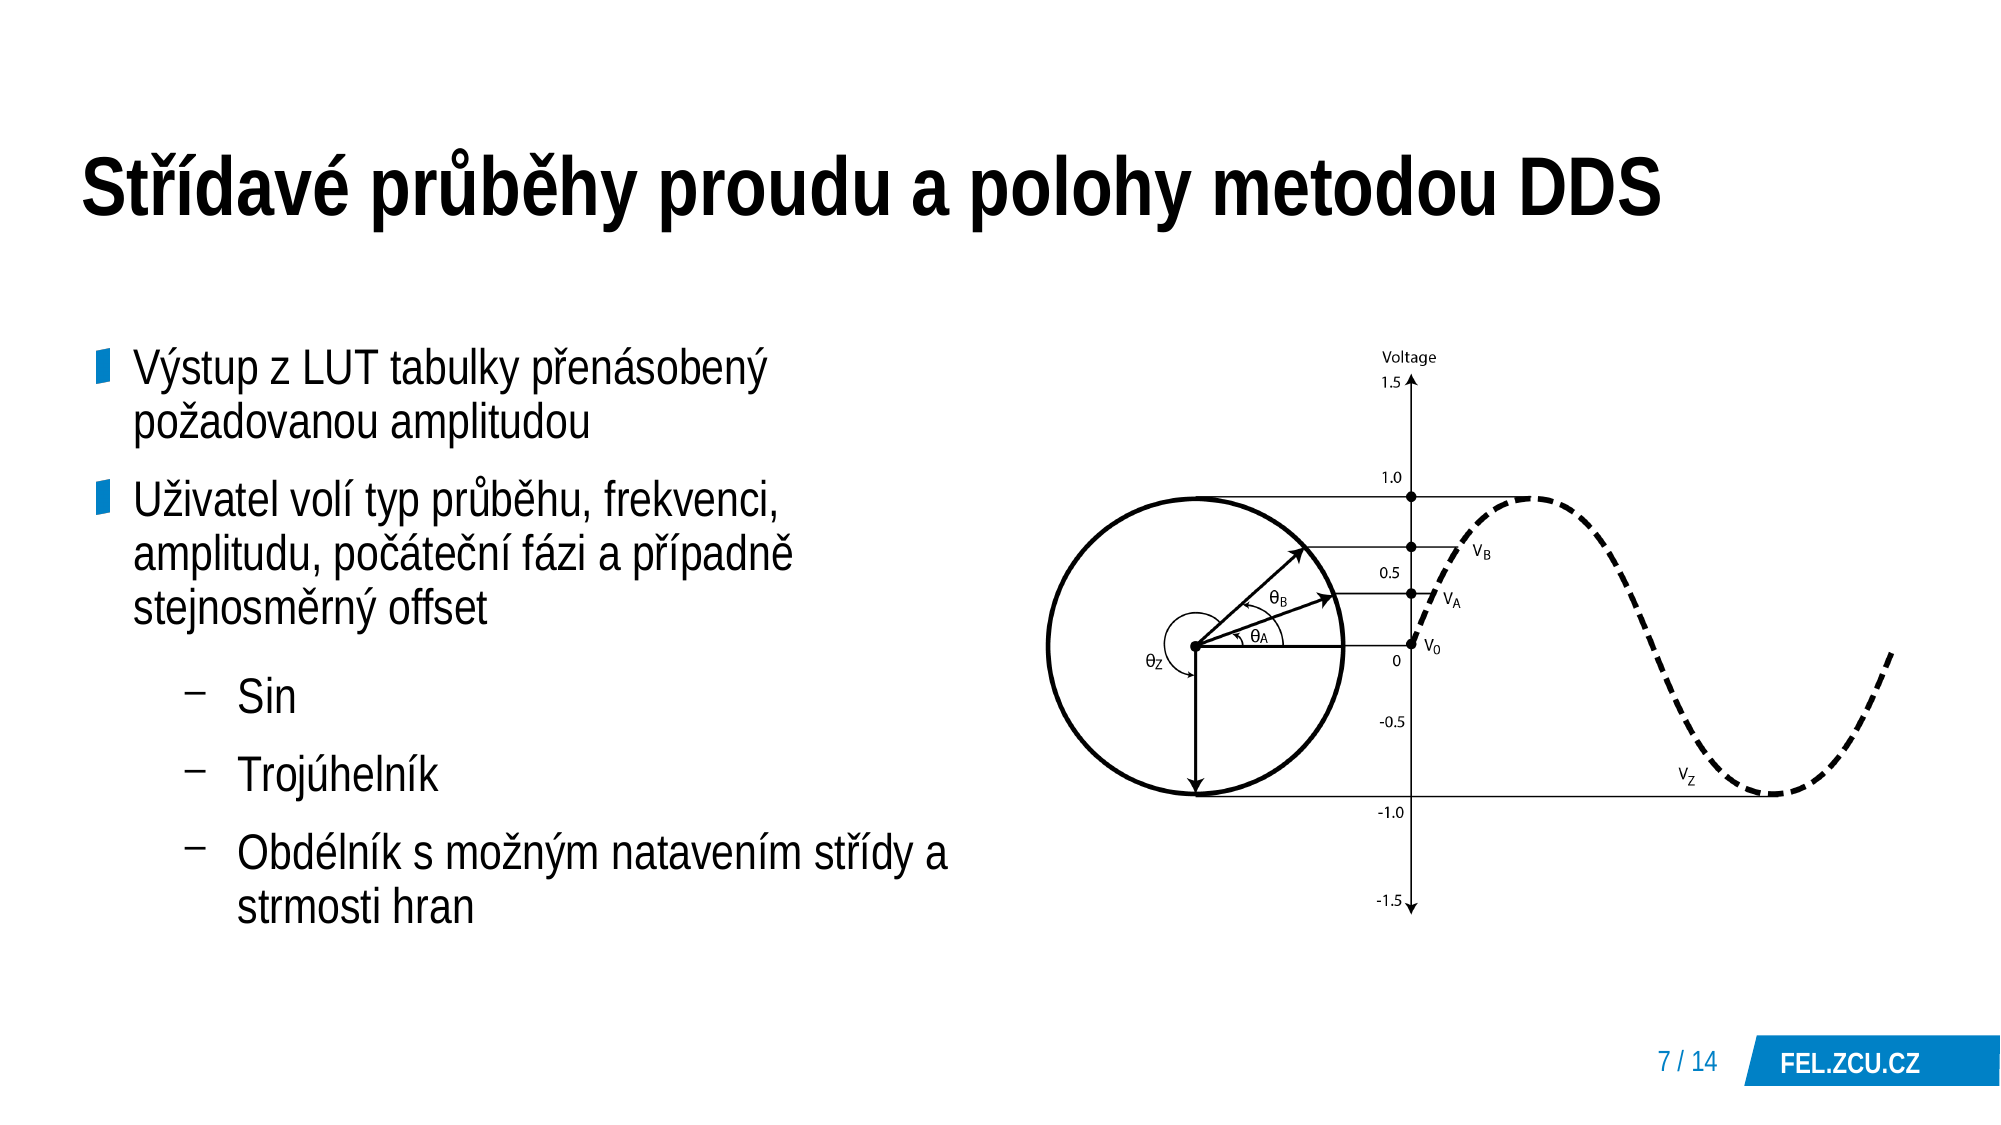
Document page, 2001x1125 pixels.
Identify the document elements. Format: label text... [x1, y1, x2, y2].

list Výstup z LUT tabulky přenásobený požadovanou amplitudou Uživatel volí typ průběhu, frekvenci, amplitudu, počáteční fázi a případně stejnosměrný offset Sin Trojúhelník Obdélník s možným natavením střídy a strmosti hran [81, 334, 978, 1093]
picture [1022, 335, 1918, 930]
title Střídavé průběhy proudu a polohy metodou DDS [81, 146, 1918, 234]
slide_number <number> / 14 [1412, 1035, 1733, 1086]
